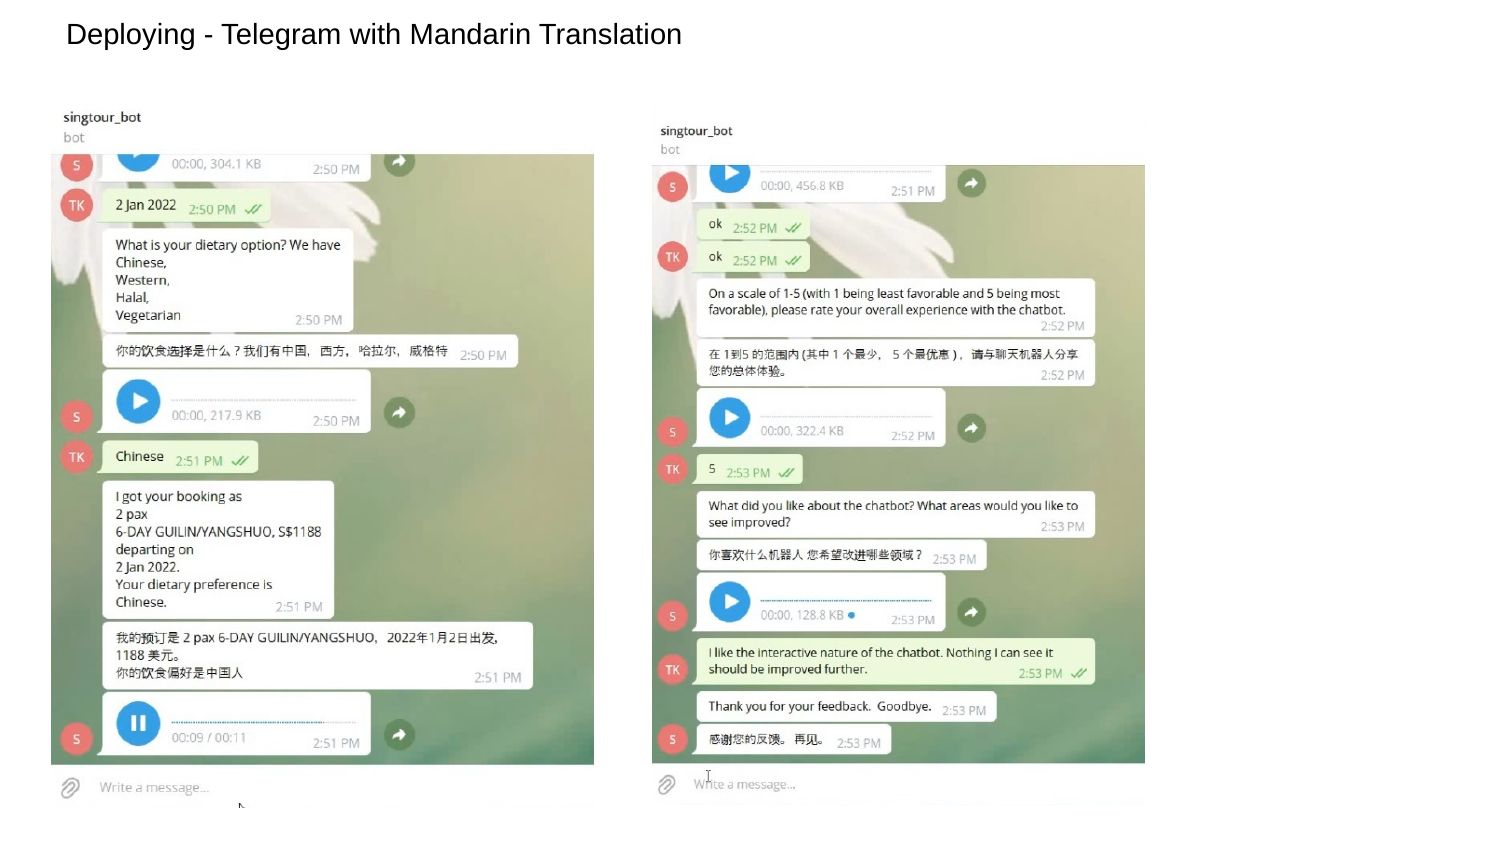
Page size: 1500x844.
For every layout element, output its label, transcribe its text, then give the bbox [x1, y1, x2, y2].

picture [51, 104, 595, 808]
picture [652, 104, 1145, 808]
title Deploying - Telegram with Mandarin Translation [51, 0, 1449, 105]
